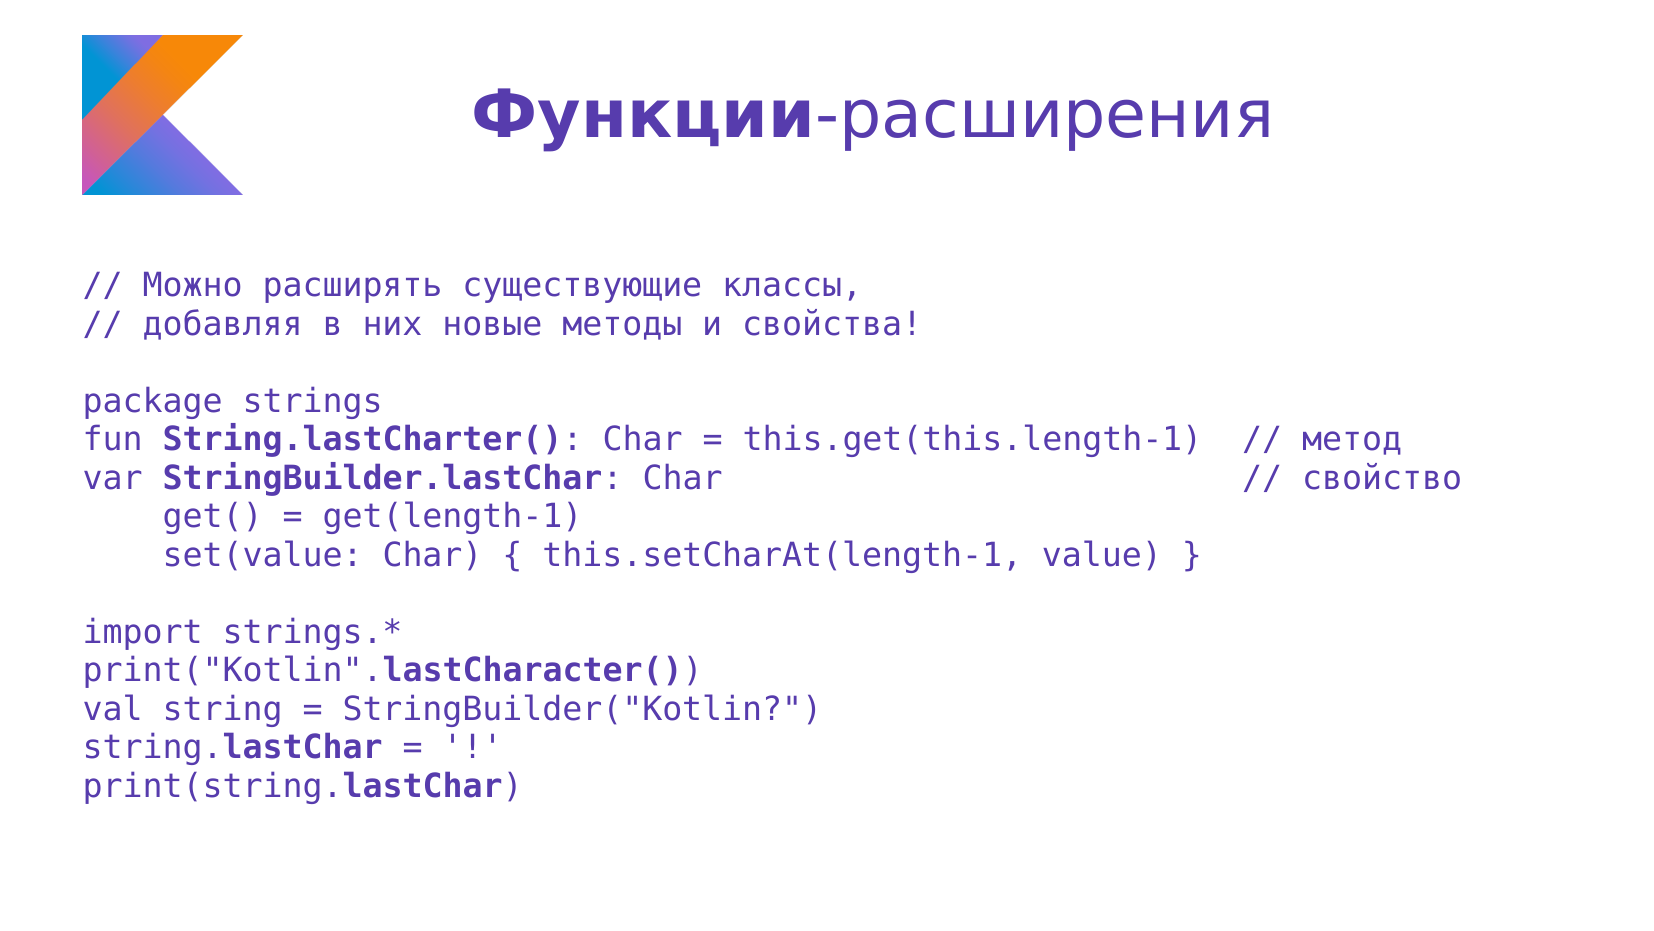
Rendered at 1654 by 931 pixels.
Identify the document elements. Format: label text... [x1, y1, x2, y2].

title Функции-расширения [243, 37, 1571, 193]
picture [82, 35, 243, 195]
subtitle // Можно расширять существующие классы, // добавляя в них новые методы и свойства! package strings fun String.lastCharter(): Char = this.get(this.length-1) // метод var StringBuilder.lastChar: Char // свойство get() = get(length-1) set(value: Char) { this.setCharAt(length-1, value) } import strings.* print("Kotlin".lastCharacter()) val string = StringBuilder("Kotlin?") string.lastChar = '!' print(string.lastChar) [82, 230, 1601, 841]
